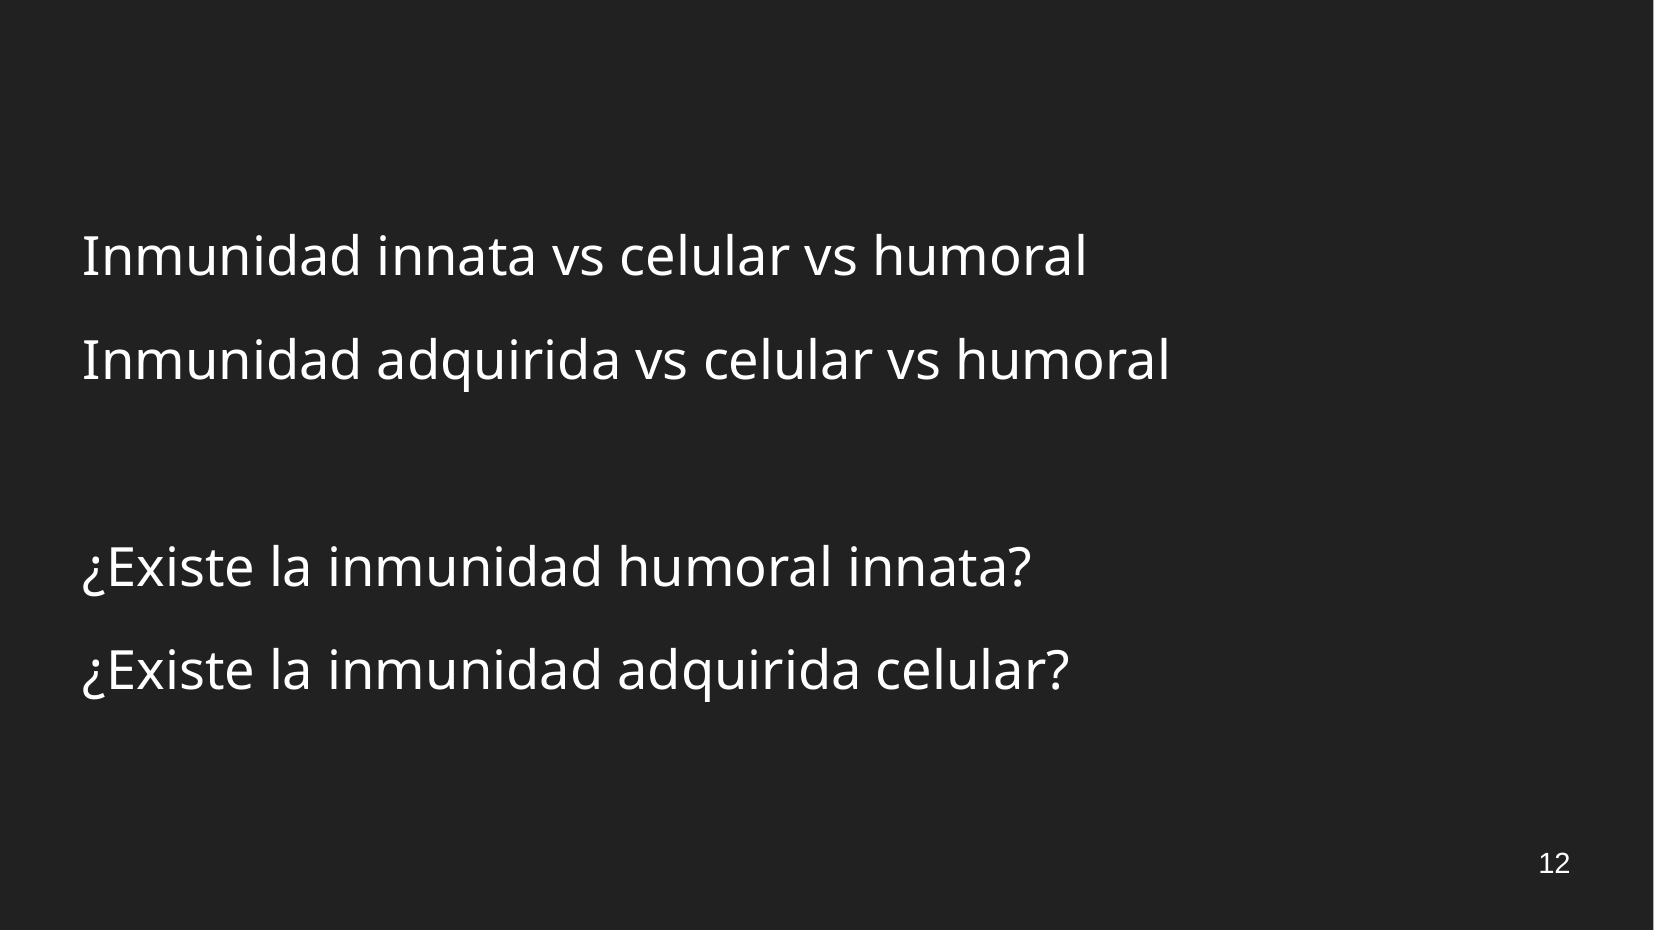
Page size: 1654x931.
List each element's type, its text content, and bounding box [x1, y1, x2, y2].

list Inmunidad innata vs celular vs humoral Inmunidad adquirida vs celular vs humoral ¿Existe la inmunidad humoral innata? ¿Existe la inmunidad adquirida celular? [82, 217, 1571, 739]
